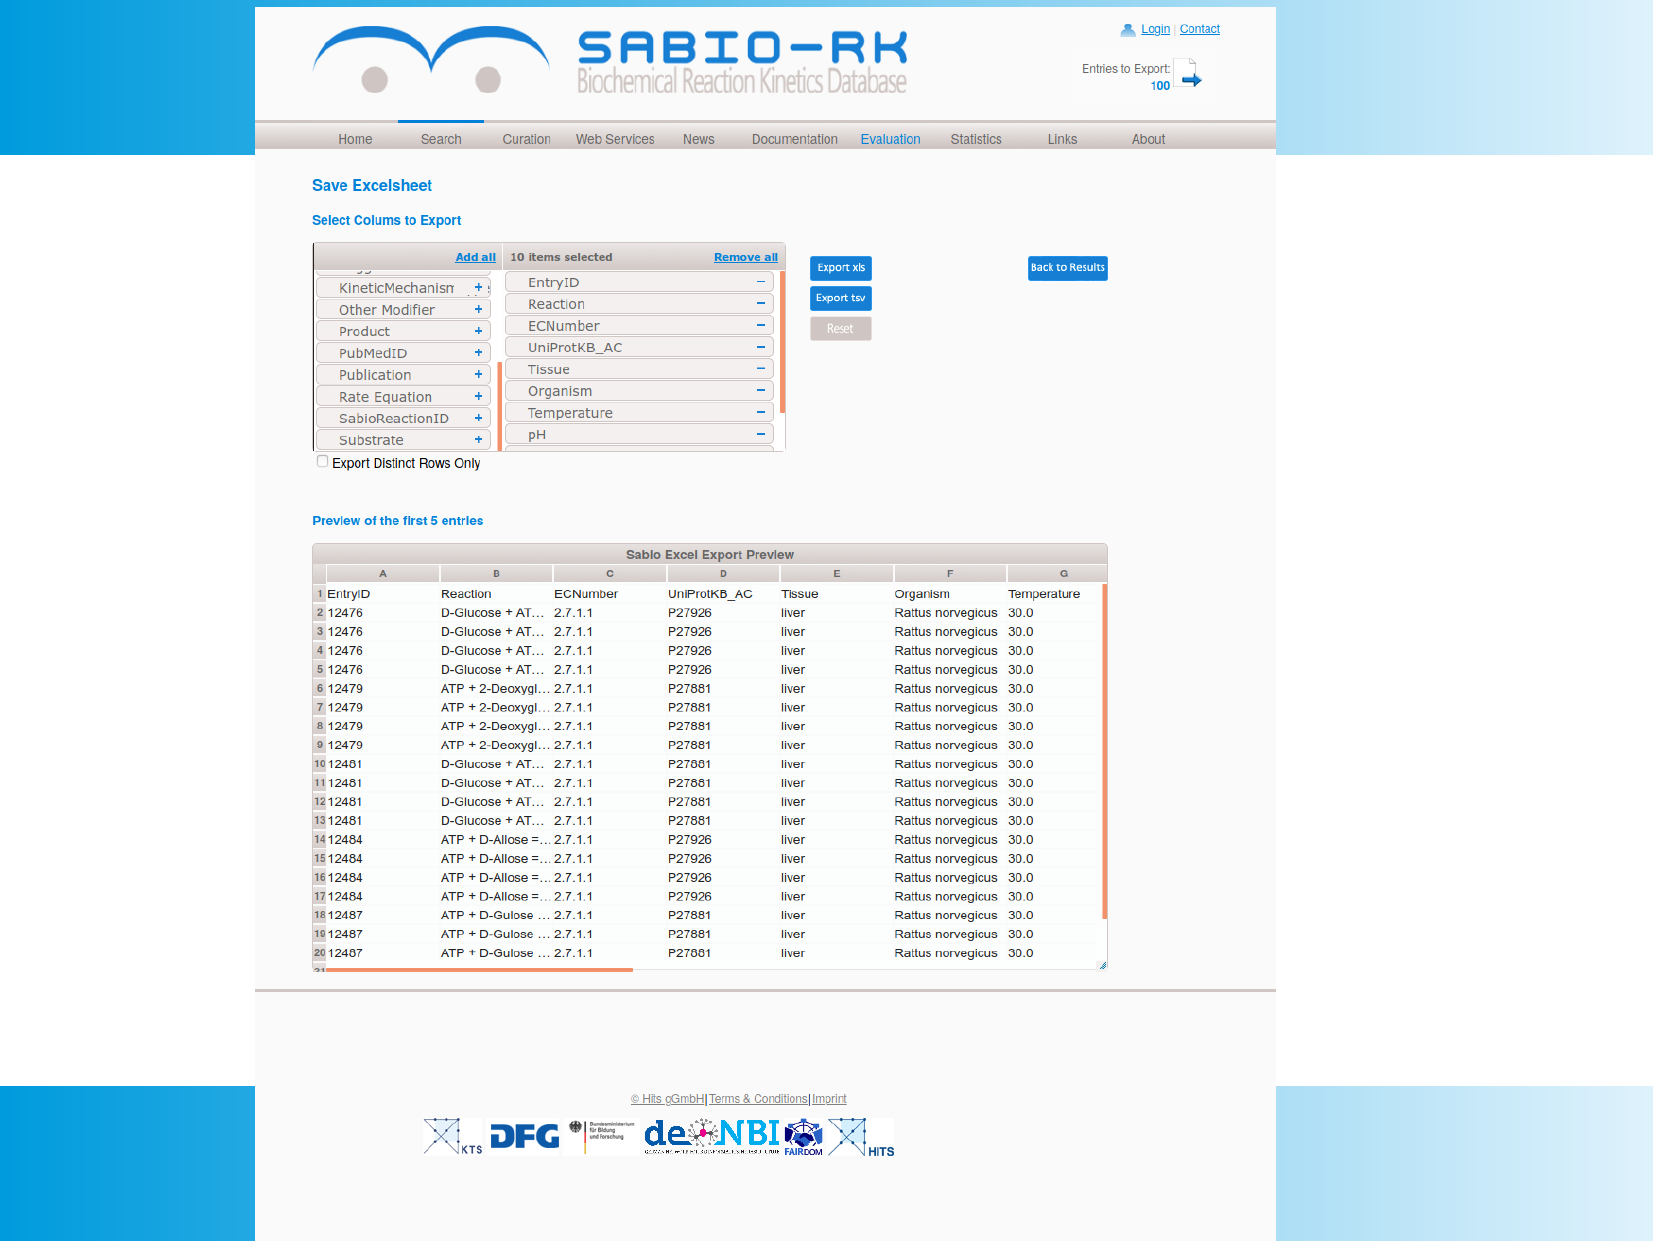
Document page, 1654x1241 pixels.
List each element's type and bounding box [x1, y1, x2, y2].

picture [255, 7, 1276, 1241]
